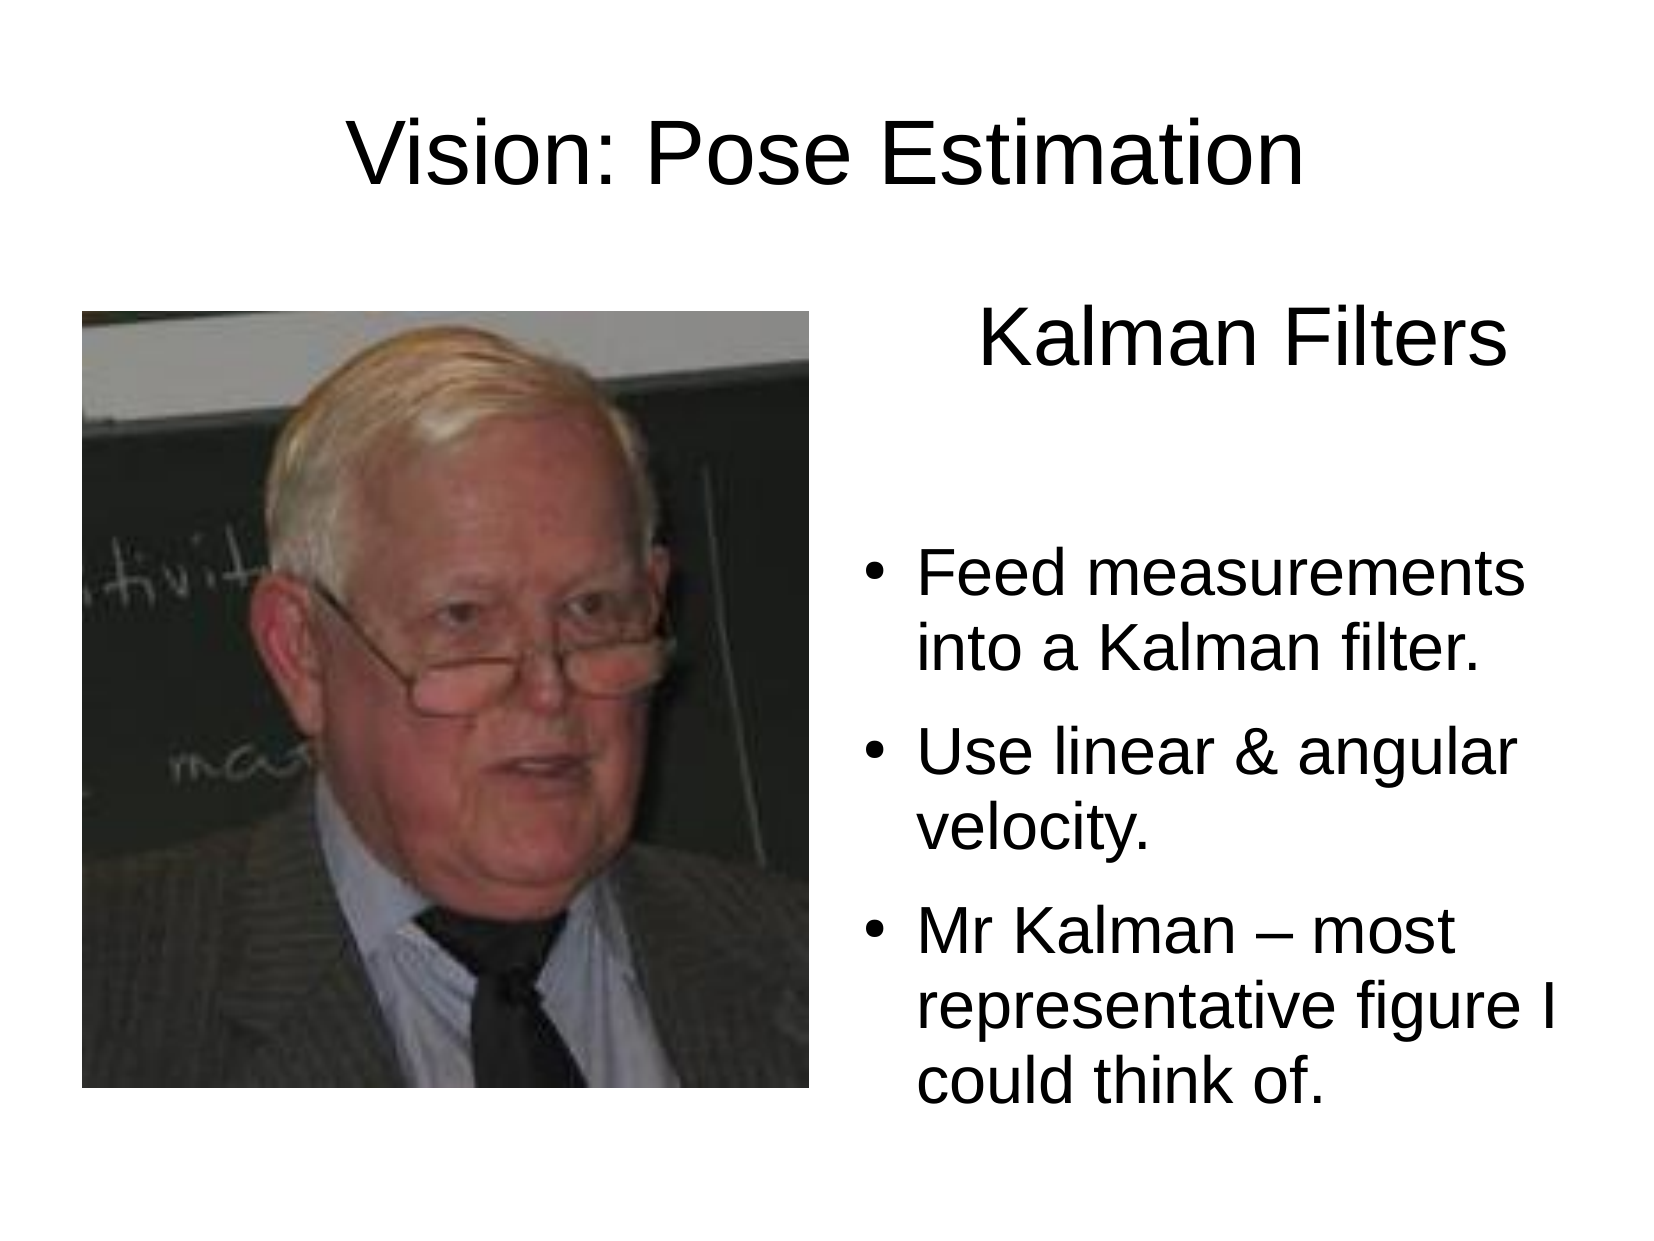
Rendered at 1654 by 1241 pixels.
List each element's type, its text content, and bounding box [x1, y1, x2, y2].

list Kalman Filters Feed measurements into a Kalman filter. Use linear & angular velocity. Mr Kalman – most representative figure I could think of. [845, 290, 1572, 1118]
picture [82, 311, 809, 1088]
title Vision: Pose Estimation [82, 49, 1571, 257]
